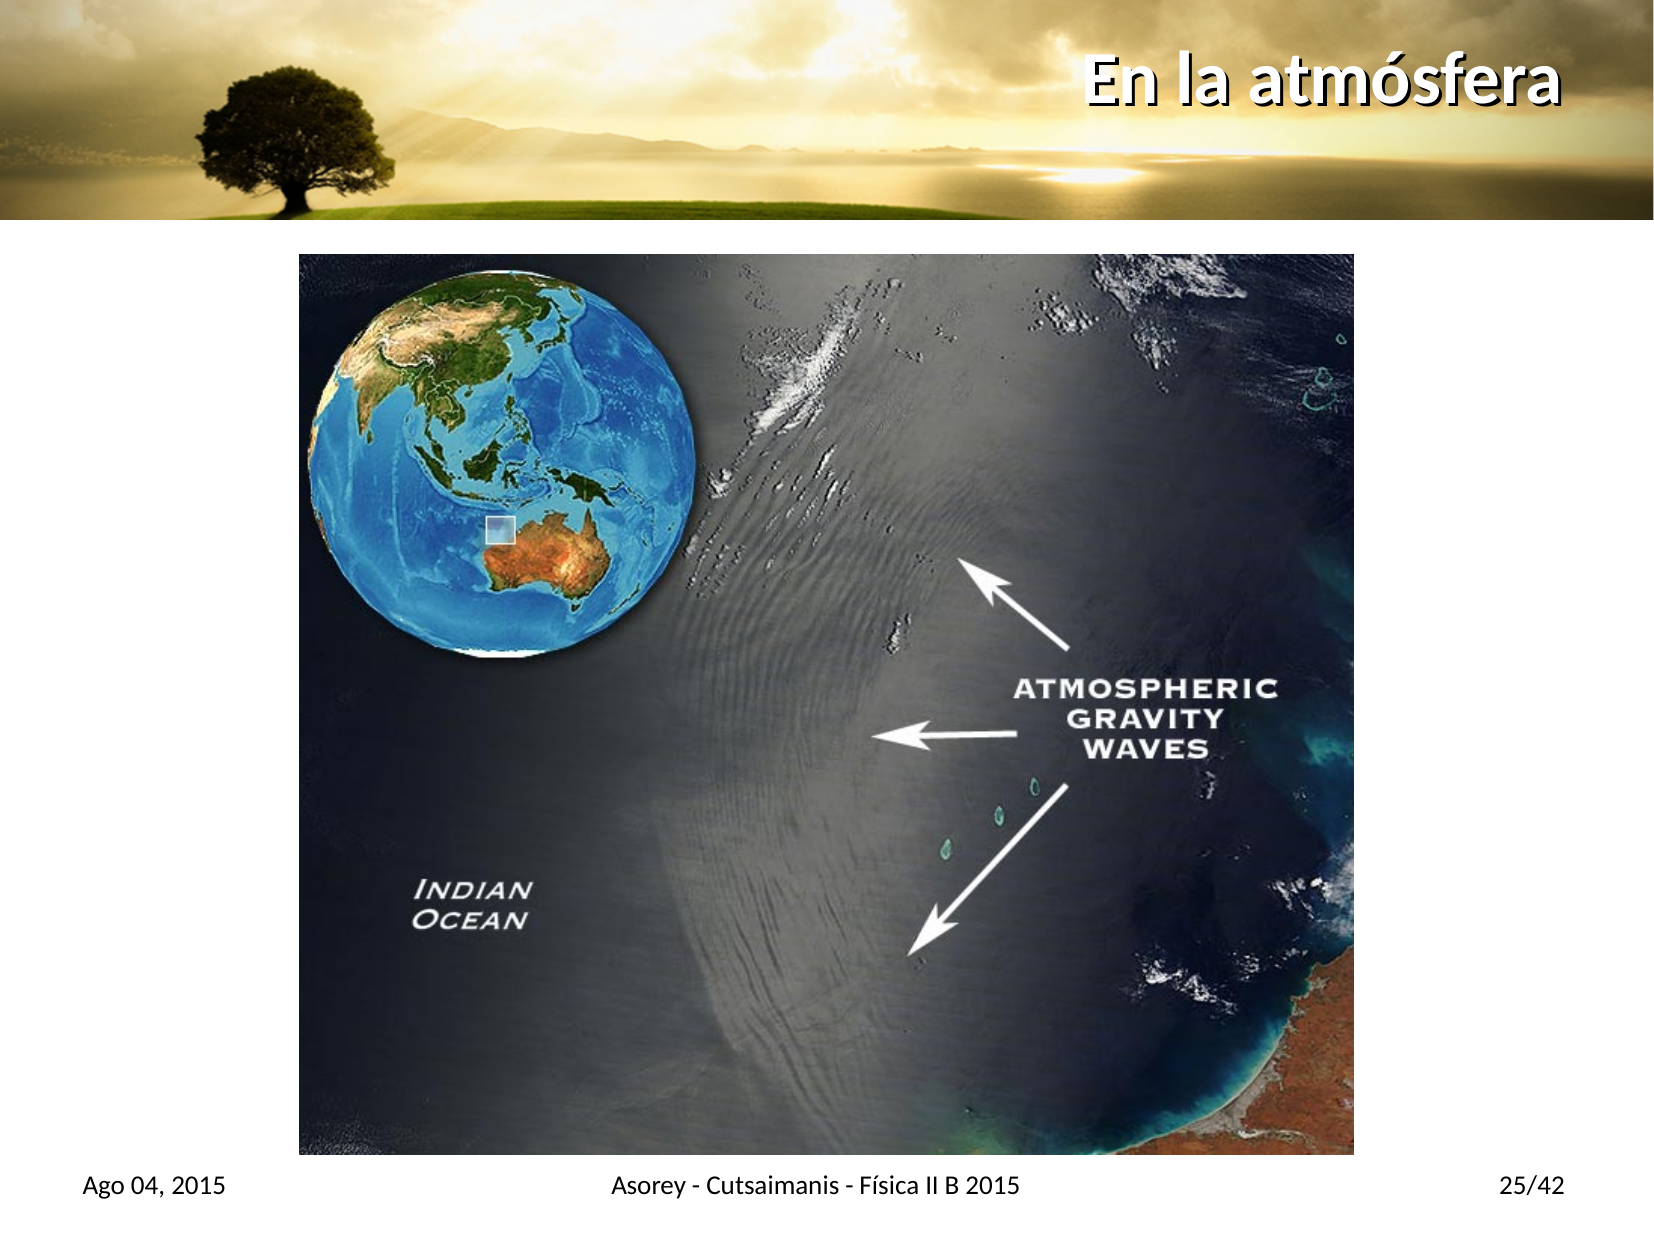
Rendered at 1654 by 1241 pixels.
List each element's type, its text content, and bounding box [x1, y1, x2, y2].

picture [0, 0, 1654, 220]
picture [299, 254, 1354, 1156]
title En la atmósfera [75, 19, 1564, 151]
